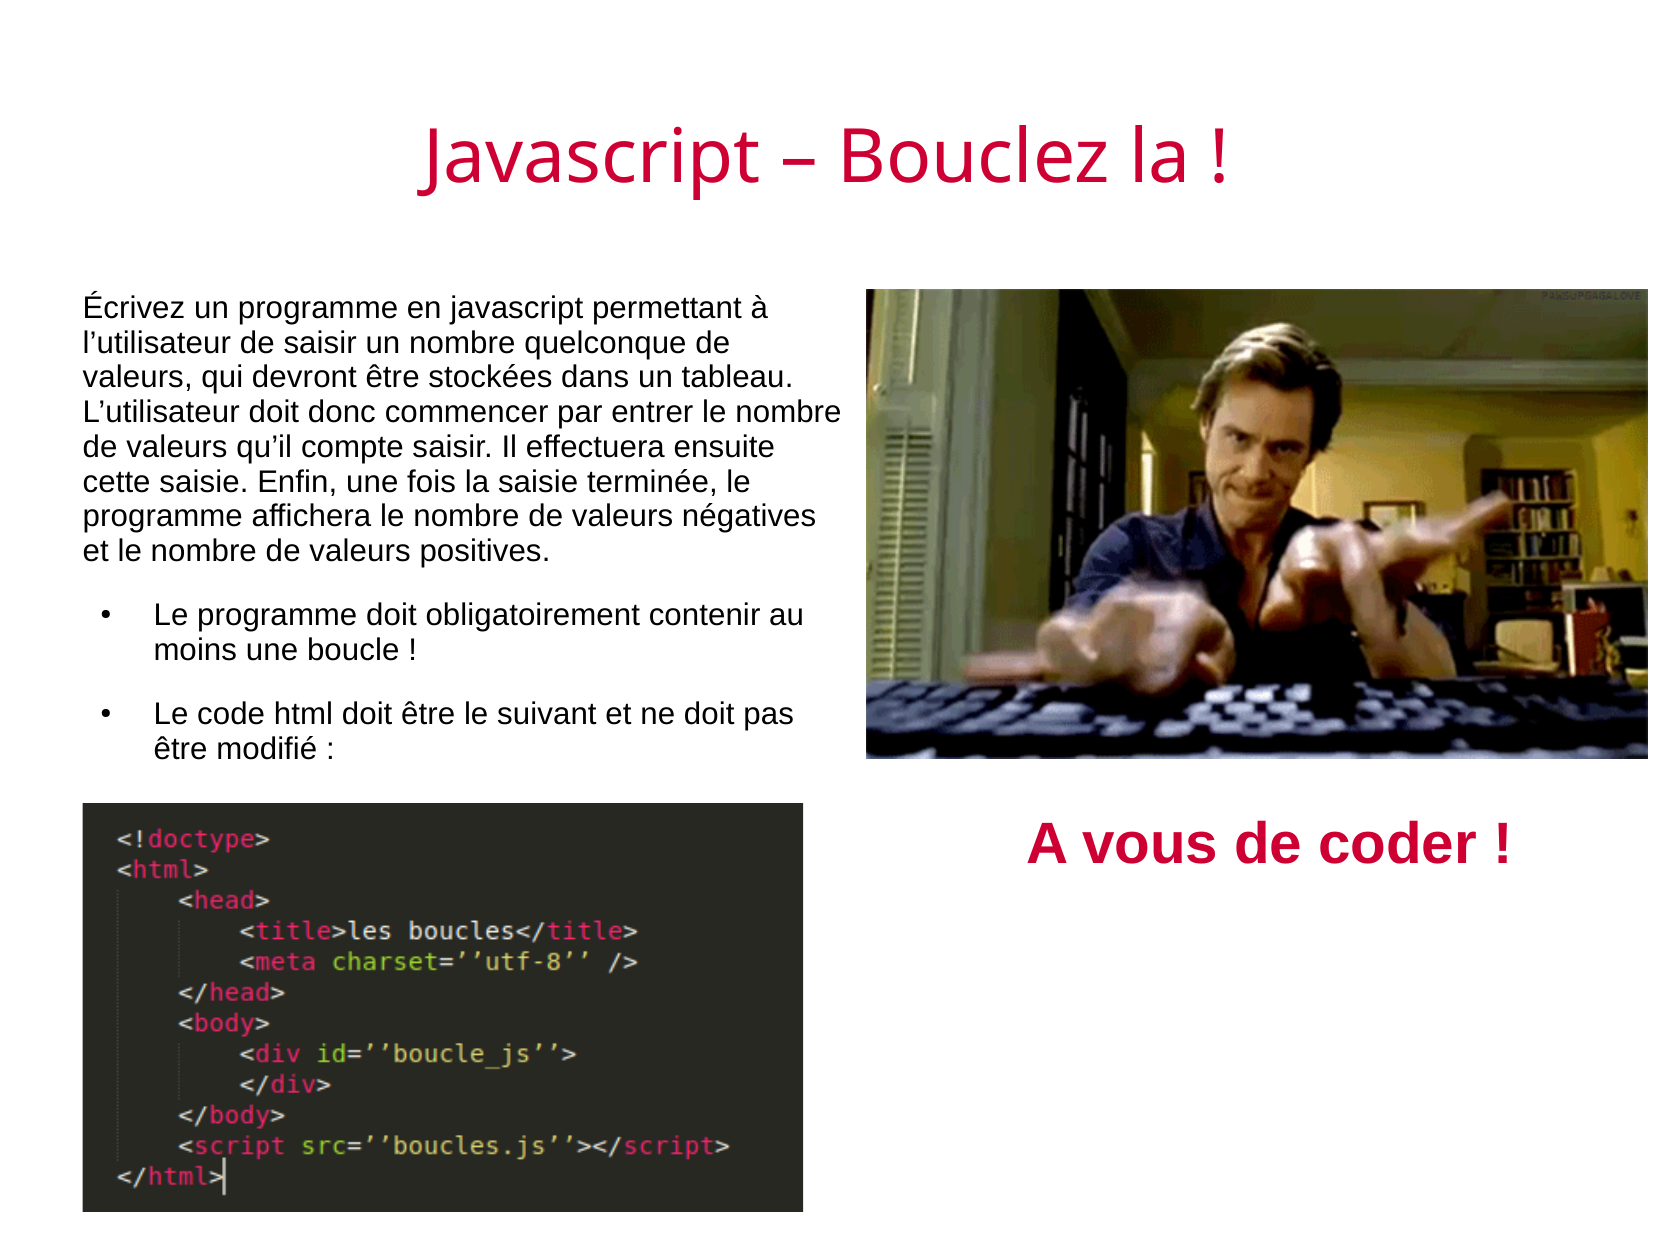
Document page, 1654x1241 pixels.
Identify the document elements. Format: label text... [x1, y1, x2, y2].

picture [82, 803, 804, 1212]
title Javascript – Bouclez la ! [82, 49, 1571, 257]
picture [866, 289, 1648, 759]
list Écrivez un programme en javascript permettant à l’utilisateur de saisir un nombre quelconque de valeurs, qui devront être stockées dans un tableau. L’utilisateur doit donc commencer par entrer le nombre de valeurs qu’il compte saisir. Il effectuera ensuite cette saisie. Enfin, une fois la saisie terminée, le programme affichera le nombre de valeurs négatives et le nombre de valeurs positives. Le programme doit obligatoirement contenir au moins une boucle ! Le code html doit être le suivant et ne doit pas être modifié : [82, 290, 851, 1111]
text_box A vous de coder ! [944, 803, 1595, 883]
